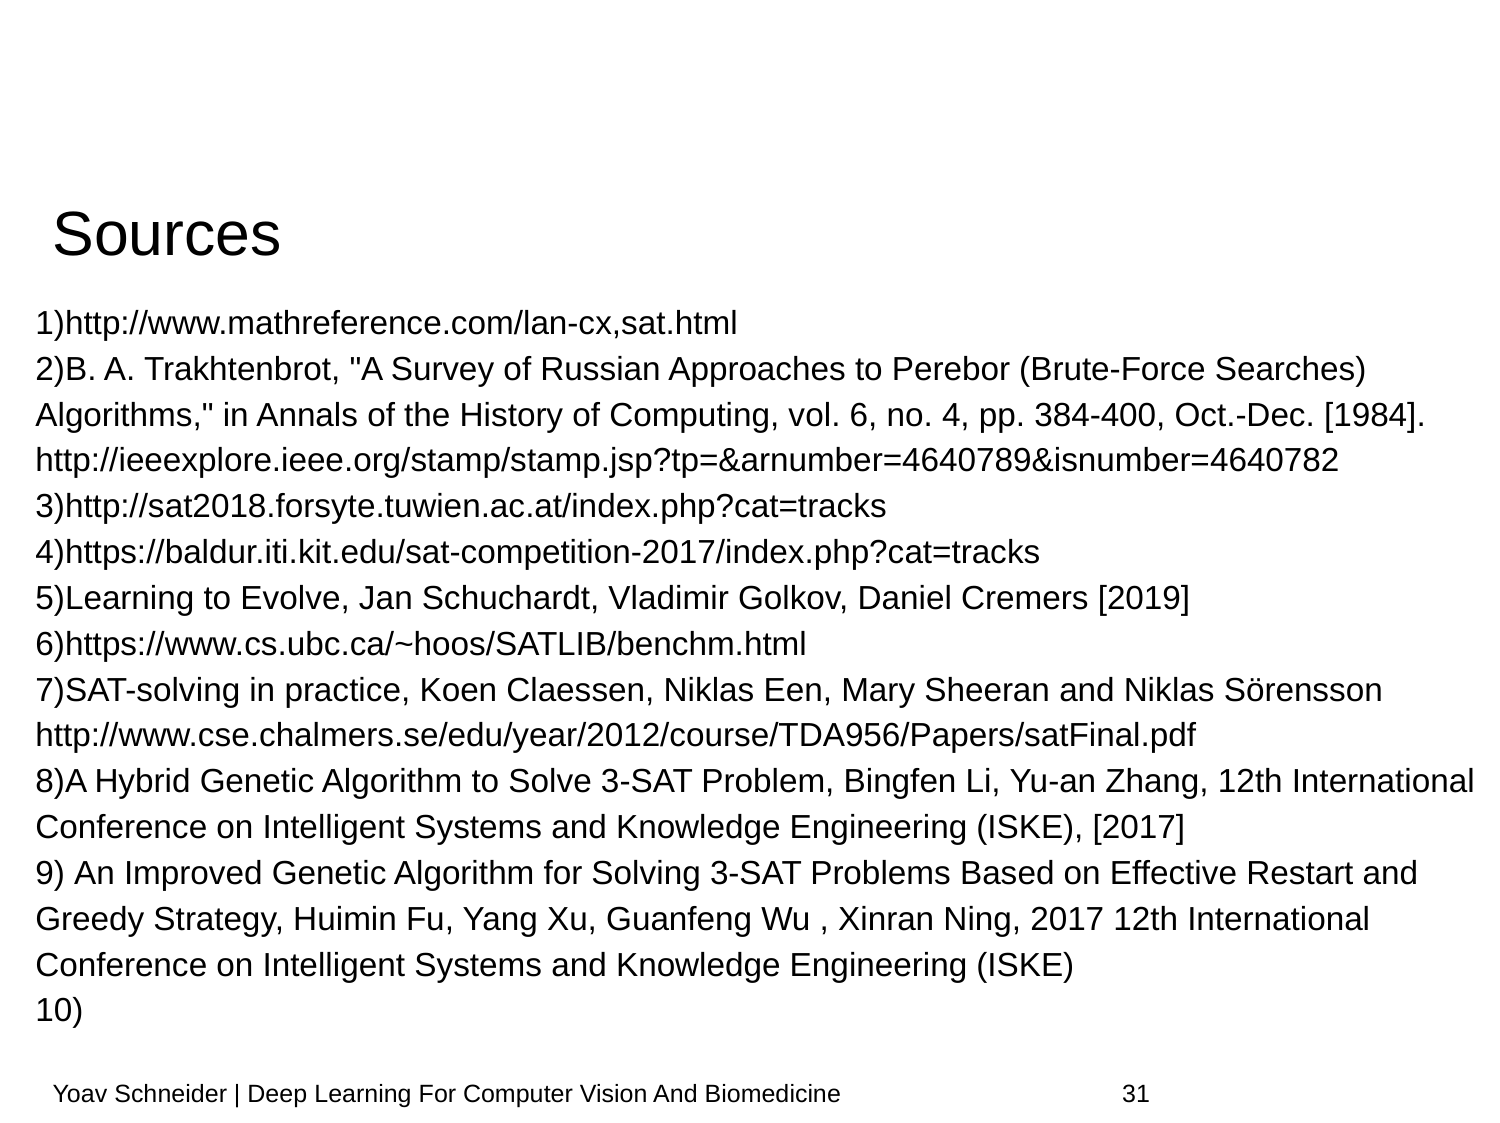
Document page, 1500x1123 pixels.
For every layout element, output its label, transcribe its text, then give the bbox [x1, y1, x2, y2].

title Sources [52, 195, 1453, 266]
list http://www.mathreference.com/lan-cx,sat.html B. A. Trakhtenbrot, "A Survey of Russian Approaches to Perebor (Brute-Force Searches) Algorithms," in Annals of the History of Computing, vol. 6, no. 4, pp. 384-400, Oct.-Dec. [1984]. http://ieeexplore.ieee.org/stamp/stamp.jsp?tp=&arnumber=4640789&isnumber=4640782 http://sat2018.forsyte.tuwien.ac.at/index.php?cat=tracks https://baldur.iti.kit.edu/sat-competition-2017/index.php?cat=tracks Learning to Evolve, Jan Schuchardt, Vladimir Golkov, Daniel Cremers [2019] https://www.cs.ubc.ca/~hoos/SATLIB/benchm.html SAT-solving in practice, Koen Claessen, Niklas Een, Mary Sheeran and Niklas Sörensson http://www.cse.chalmers.se/edu/year/2012/course/TDA956/Papers/satFinal.pdf A Hybrid Genetic Algorithm to Solve 3-SAT Problem, Bingfen Li, Yu-an Zhang, 12th International Conference on Intelligent Systems and Knowledge Engineering (ISKE), [2017] An Improved Genetic Algorithm for Solving 3-SAT Problems Based on Effective Restart and Greedy Strategy, Huimin Fu, Yang Xu, Guanfeng Wu , Xinran Ning, 2017 12th International Conference on Intelligent Systems and Knowledge Engineering (ISKE) [35, 295, 1500, 1122]
